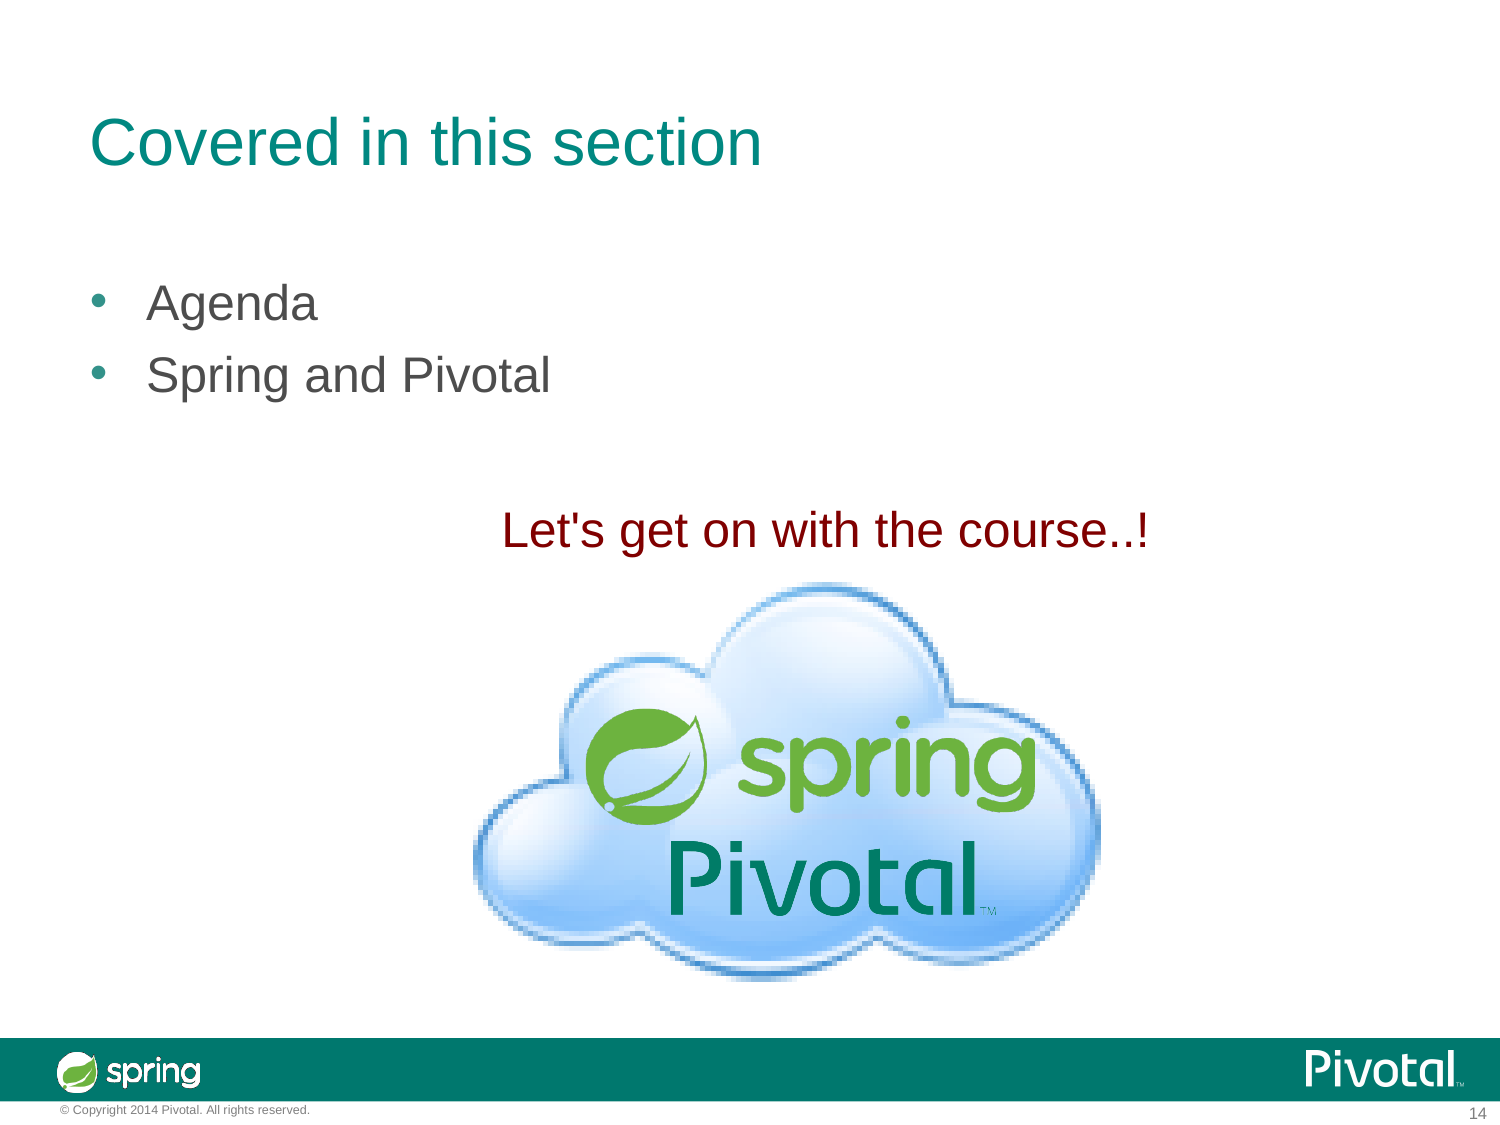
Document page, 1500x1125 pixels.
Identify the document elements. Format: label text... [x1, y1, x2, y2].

text_box Let's get on with the course..! [384, 490, 1268, 566]
picture [32, 1041, 210, 1103]
picture [1306, 1050, 1464, 1087]
title Covered in this section [75, 45, 1426, 233]
picture [473, 582, 1101, 982]
list Agenda Spring and Pivotal [75, 262, 1426, 1005]
